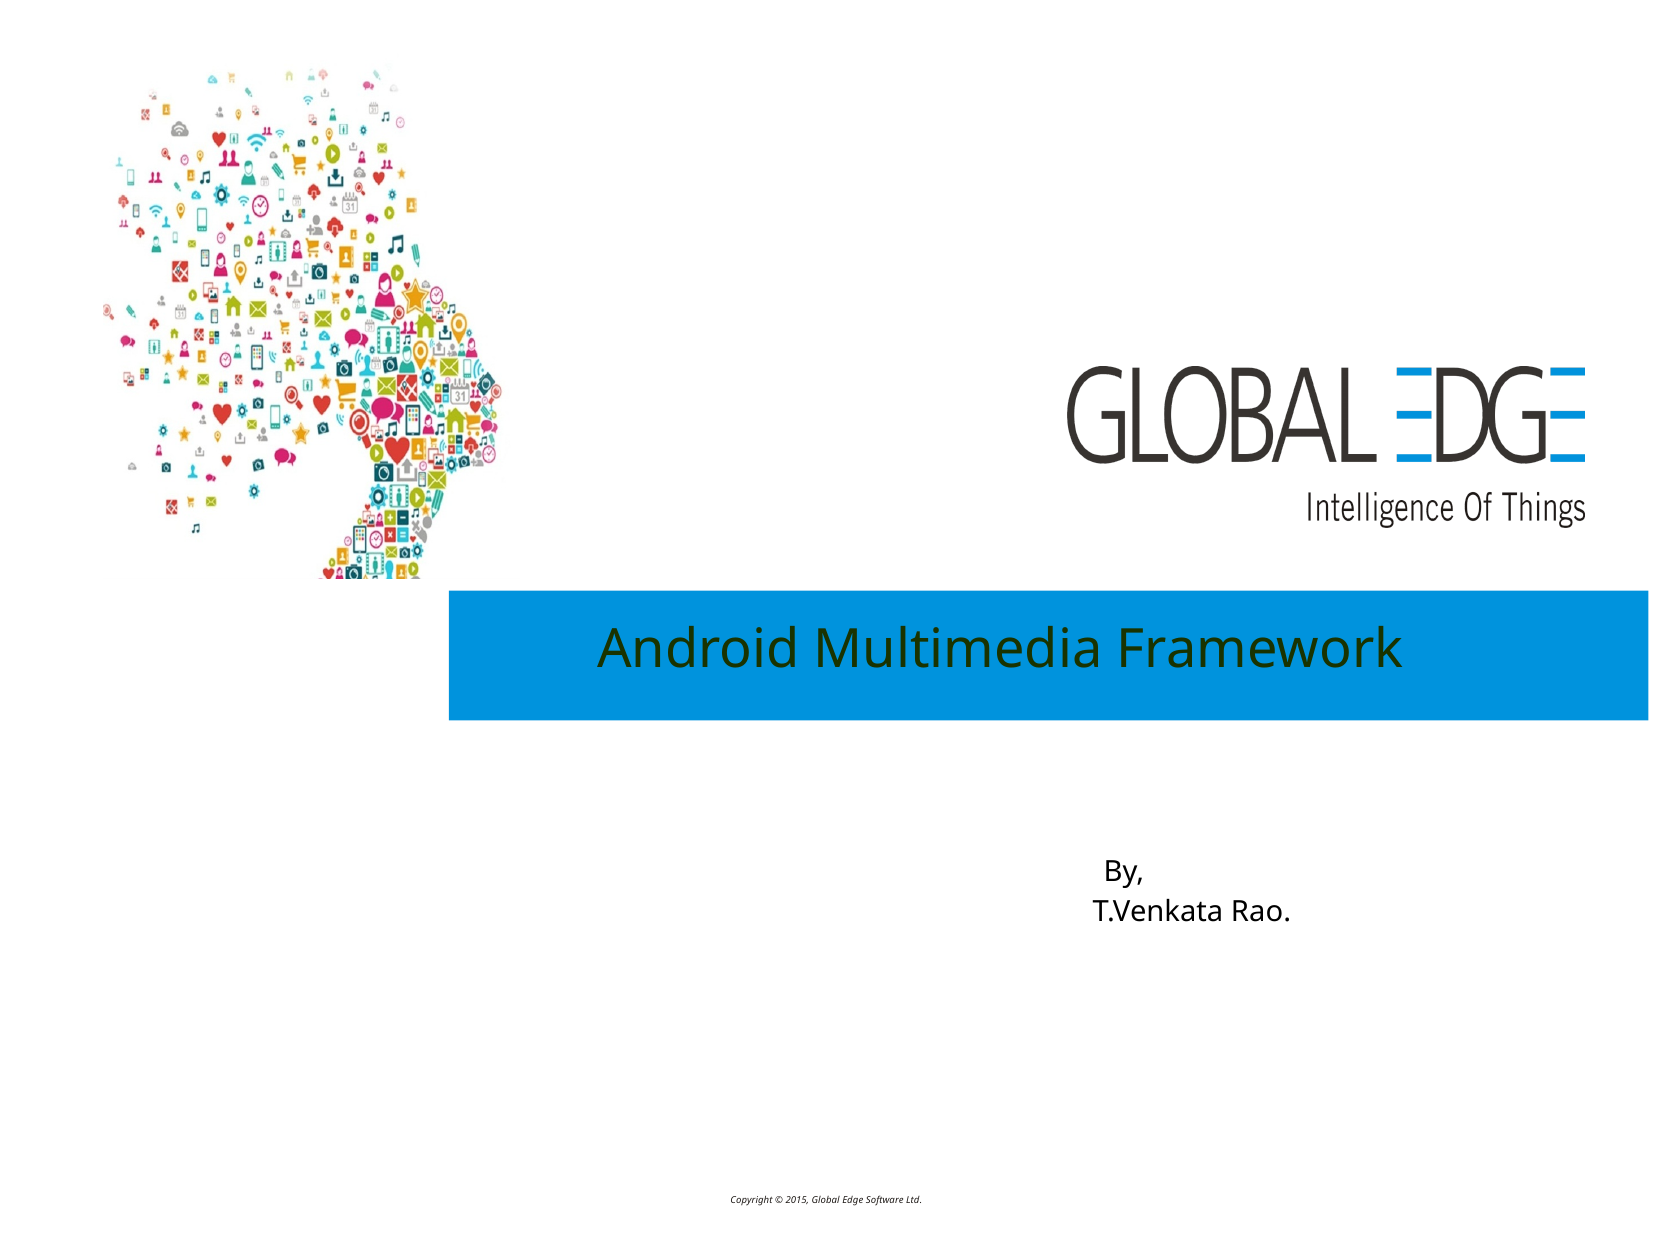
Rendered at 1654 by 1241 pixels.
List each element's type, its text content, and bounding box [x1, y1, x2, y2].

picture [103, 0, 520, 579]
text_box By, T.Venkata Rao. [781, 802, 1628, 1078]
text_box Android Multimedia Framework [484, 601, 1649, 721]
title [448, 590, 1649, 721]
picture [1067, 366, 1585, 528]
